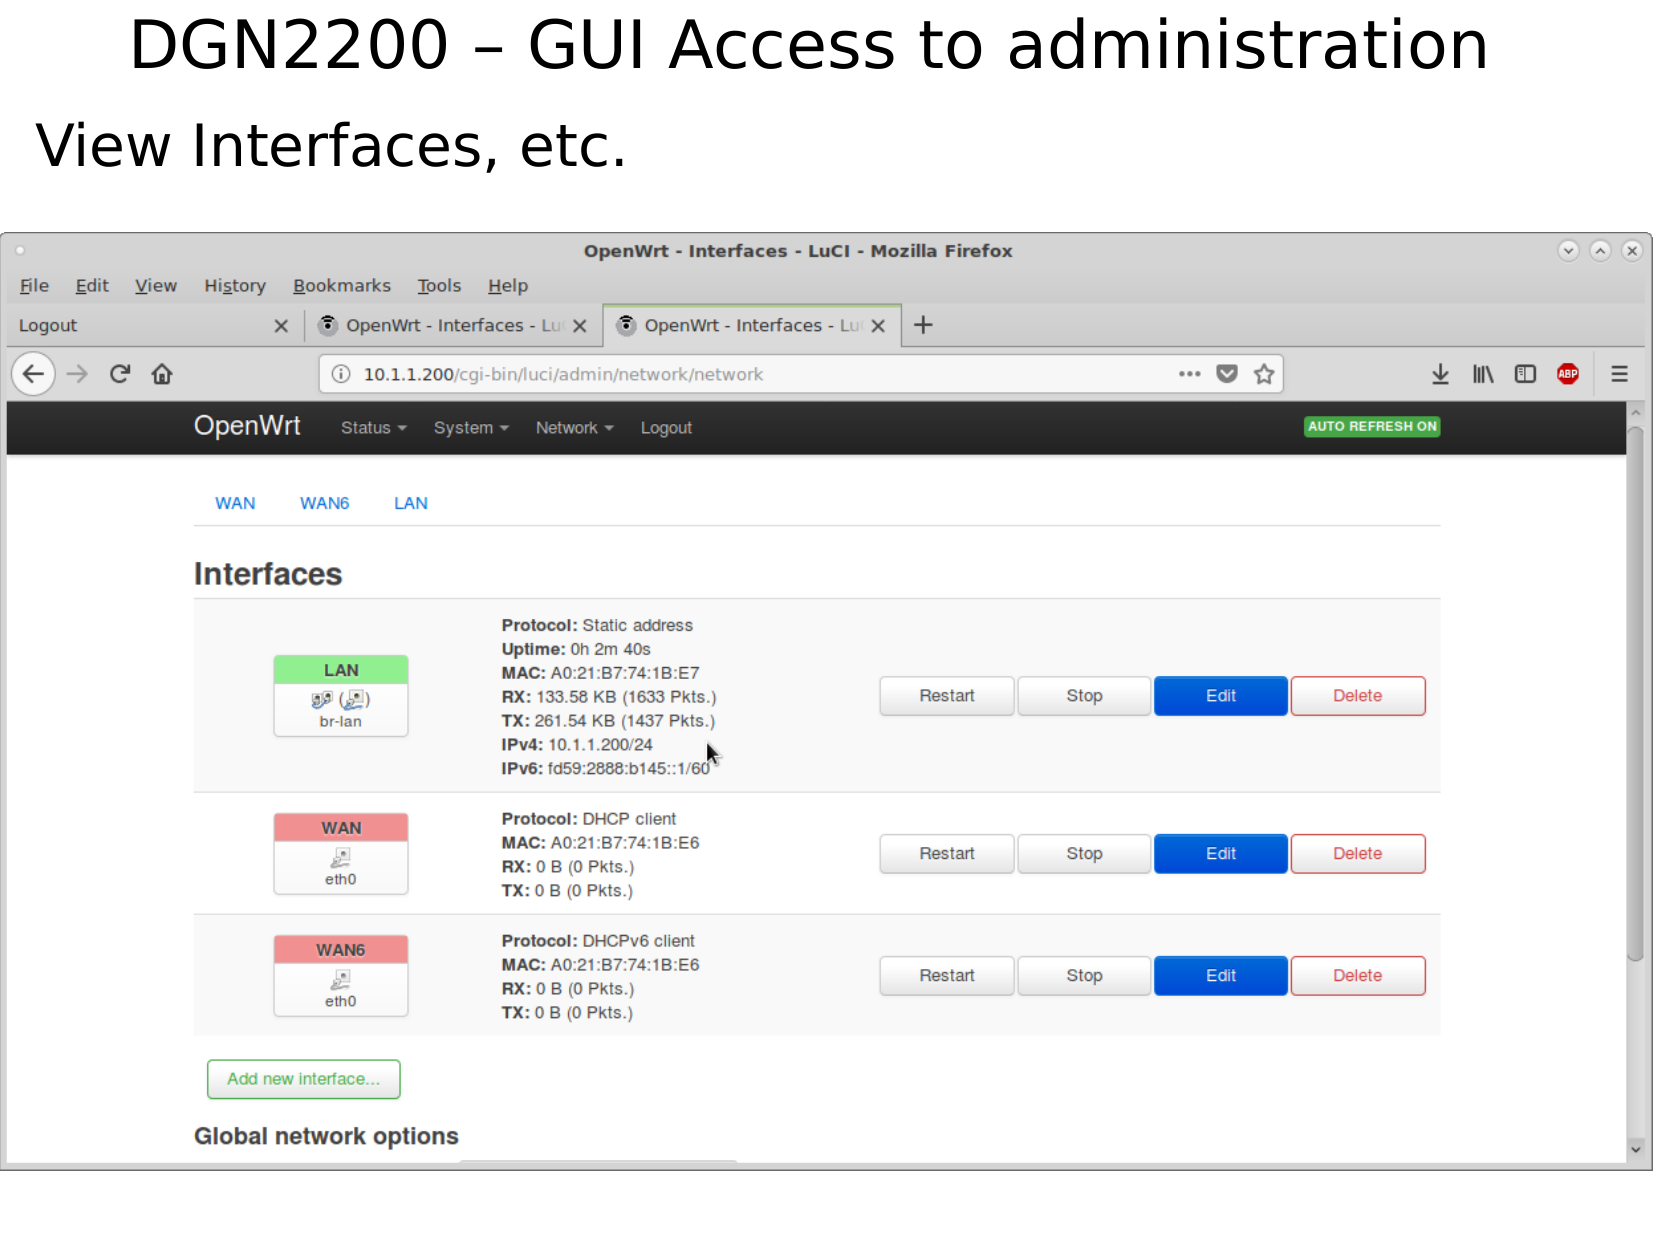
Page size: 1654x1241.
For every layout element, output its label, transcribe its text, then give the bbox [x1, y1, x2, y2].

picture [0, 232, 1653, 1171]
title DGN2200 – GUI Access to administration [0, 0, 1642, 98]
text_box View Interfaces, etc. [35, 106, 1607, 186]
